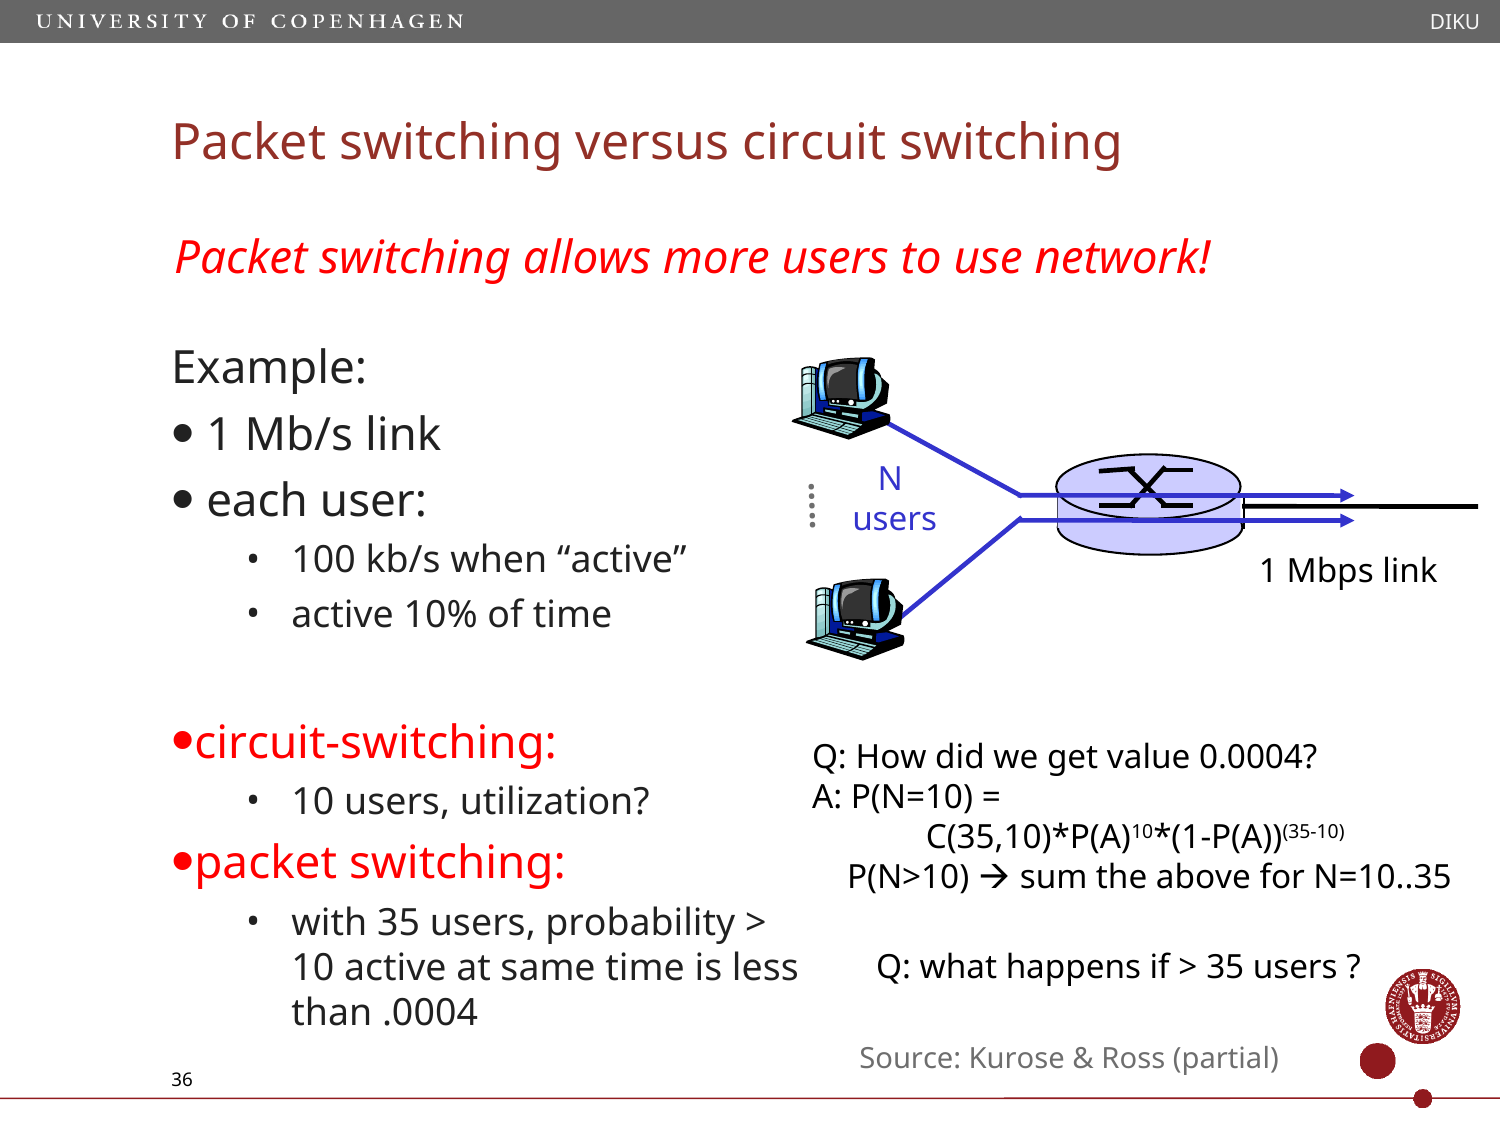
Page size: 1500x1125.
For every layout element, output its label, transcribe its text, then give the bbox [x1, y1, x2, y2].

text_box Example: 1 Mb/s link each user: 100 kb/s when “active” active 10% of time circuit-switching: 10 users, utilization? packet switching: with 35 users, probability > 10 active at same time is less than .0004 [171, 337, 810, 900]
text_box 1 Mbps link [1244, 541, 1453, 598]
chart [791, 356, 892, 440]
picture [656, 917, 668, 933]
text_box [1057, 523, 1243, 555]
picture [612, 917, 624, 933]
text_box ….. [793, 466, 852, 546]
chart [805, 577, 906, 661]
text_box Q: what happens if > 35 users ? [861, 937, 1377, 994]
text_box Packet switching versus circuit switching [171, 75, 1329, 171]
text_box Q: How did we get value 0.0004? A: P(N=10) = C(35,10)*P(A)10*(1-P(A))(35-10) P(N>10)  sum the above for N=10..35 [797, 727, 1468, 903]
text_box Packet switching allows more users to use network! [159, 220, 1444, 291]
text_box [1056, 454, 1241, 493]
text_box <number> [171, 1067, 522, 1092]
text_box DIKU [469, 0, 1495, 43]
text_box N users [837, 449, 953, 545]
text_box [1057, 498, 1241, 518]
picture [0, 910, 1500, 1122]
text_box Source: Kurose & Ross (partial) [844, 1031, 1341, 1083]
